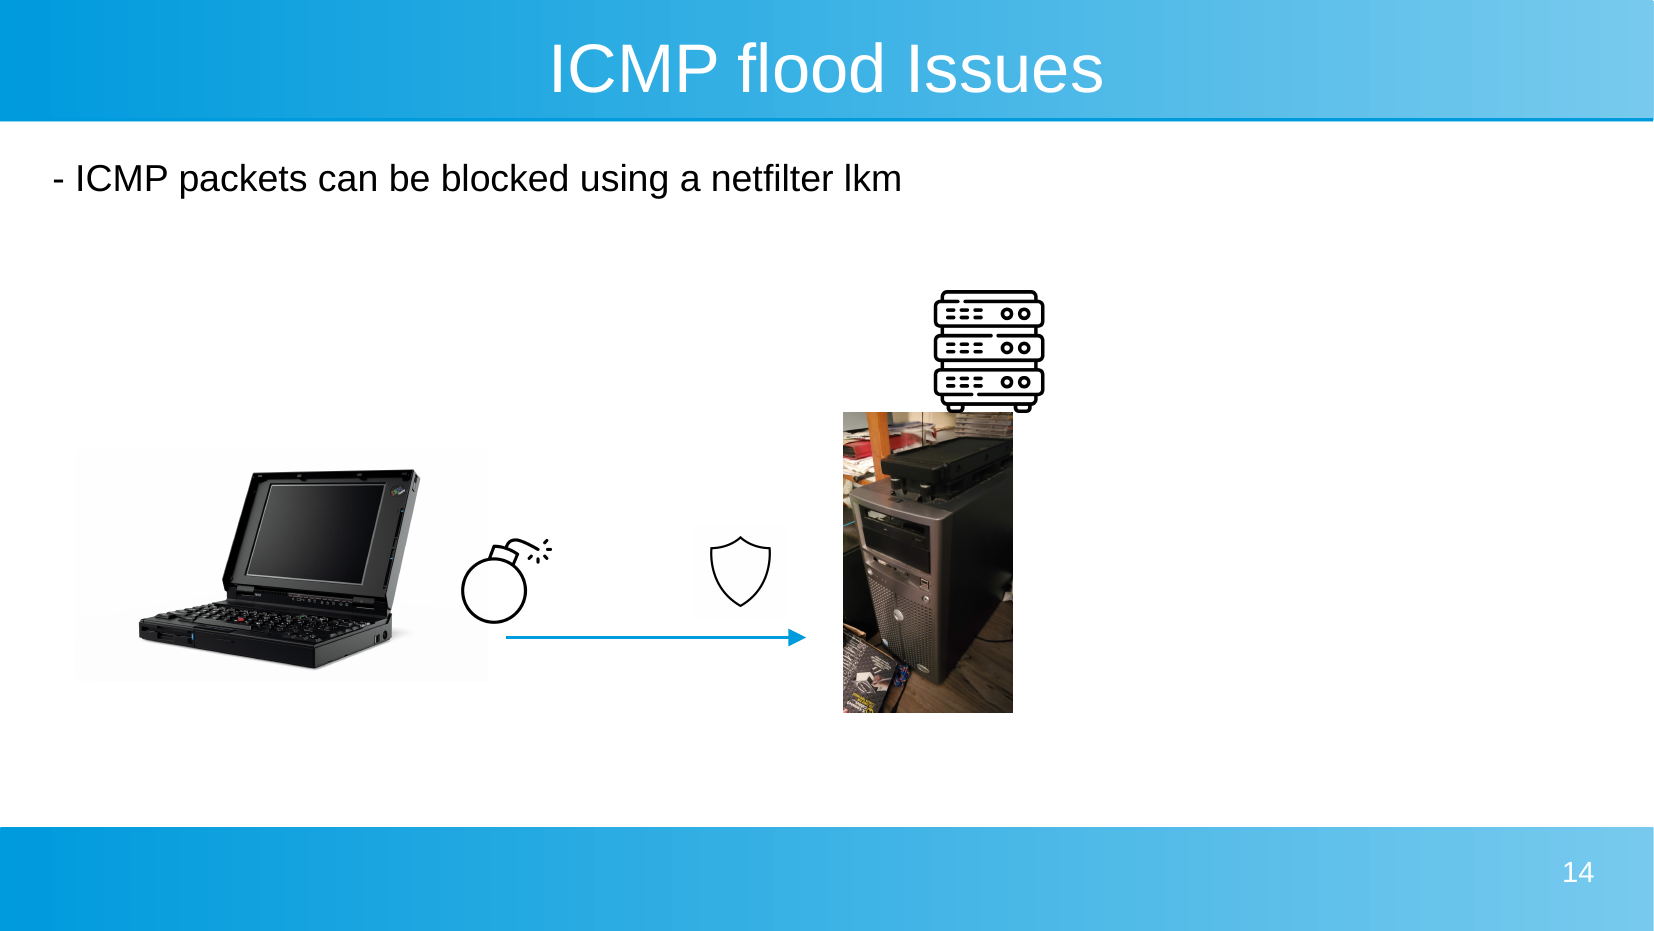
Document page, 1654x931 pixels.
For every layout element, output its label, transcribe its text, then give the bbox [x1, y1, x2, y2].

picture [693, 524, 788, 619]
picture [843, 290, 1051, 713]
picture [75, 449, 563, 683]
title ICMP flood Issues [59, 29, 1595, 108]
text_box ­- ICMP packets can be blocked using a netfilter lkm [37, 150, 1351, 207]
